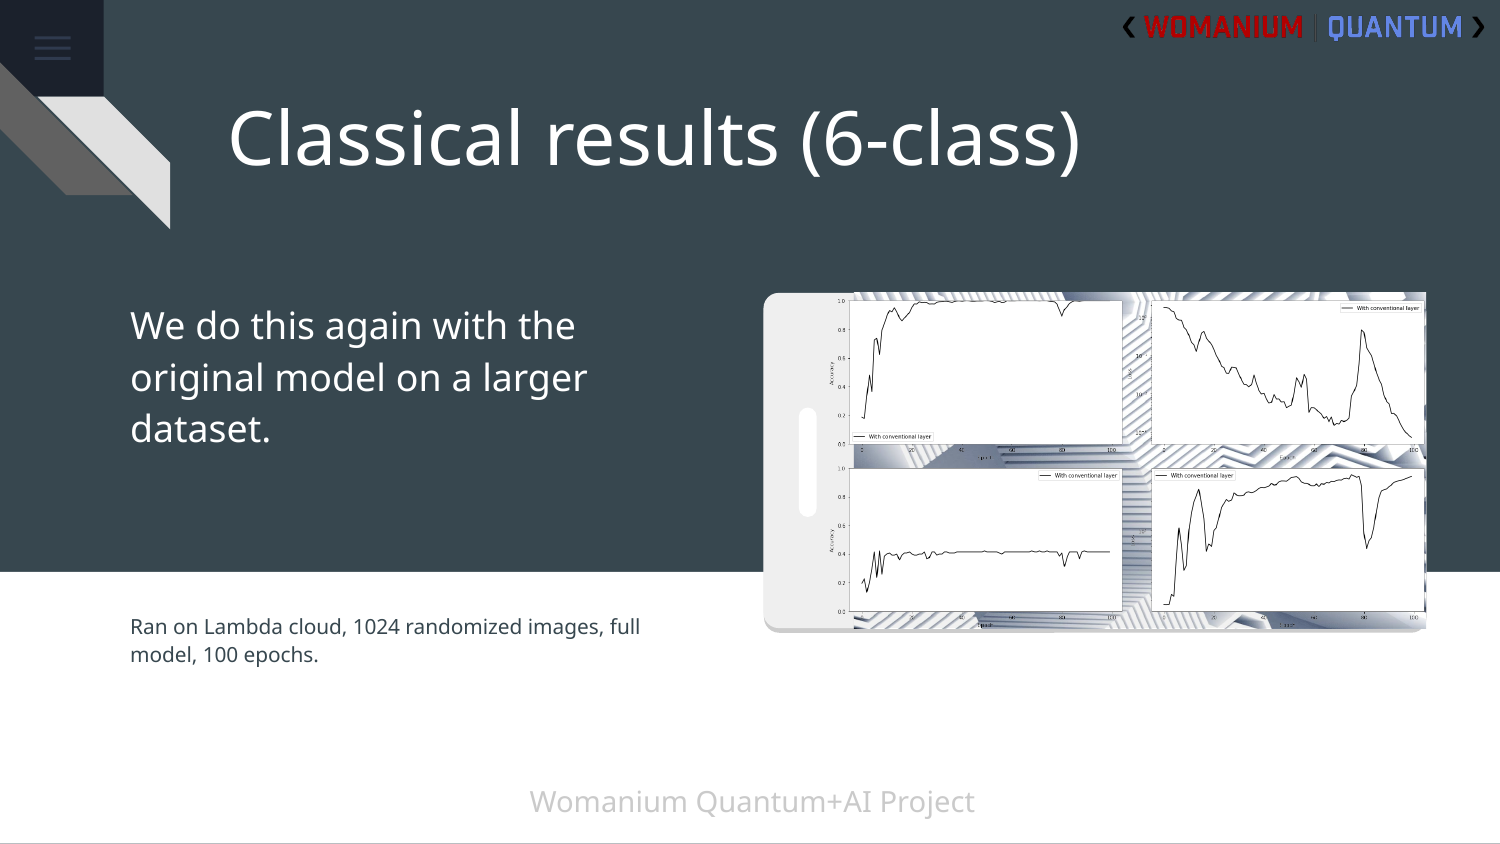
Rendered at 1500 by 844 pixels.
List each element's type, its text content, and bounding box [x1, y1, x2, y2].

title We do this again with the original model on a larger dataset. [115, 280, 663, 522]
list Ran on Lambda cloud, 1024 randomized images, full model, 100 epochs. [115, 594, 663, 721]
title Classical results (6-class) [212, 75, 1364, 160]
text_box Womanium Quantum+AI Project [446, 768, 1059, 834]
text_box [763, 292, 1419, 633]
picture [826, 292, 1427, 631]
picture [1122, 14, 1485, 42]
